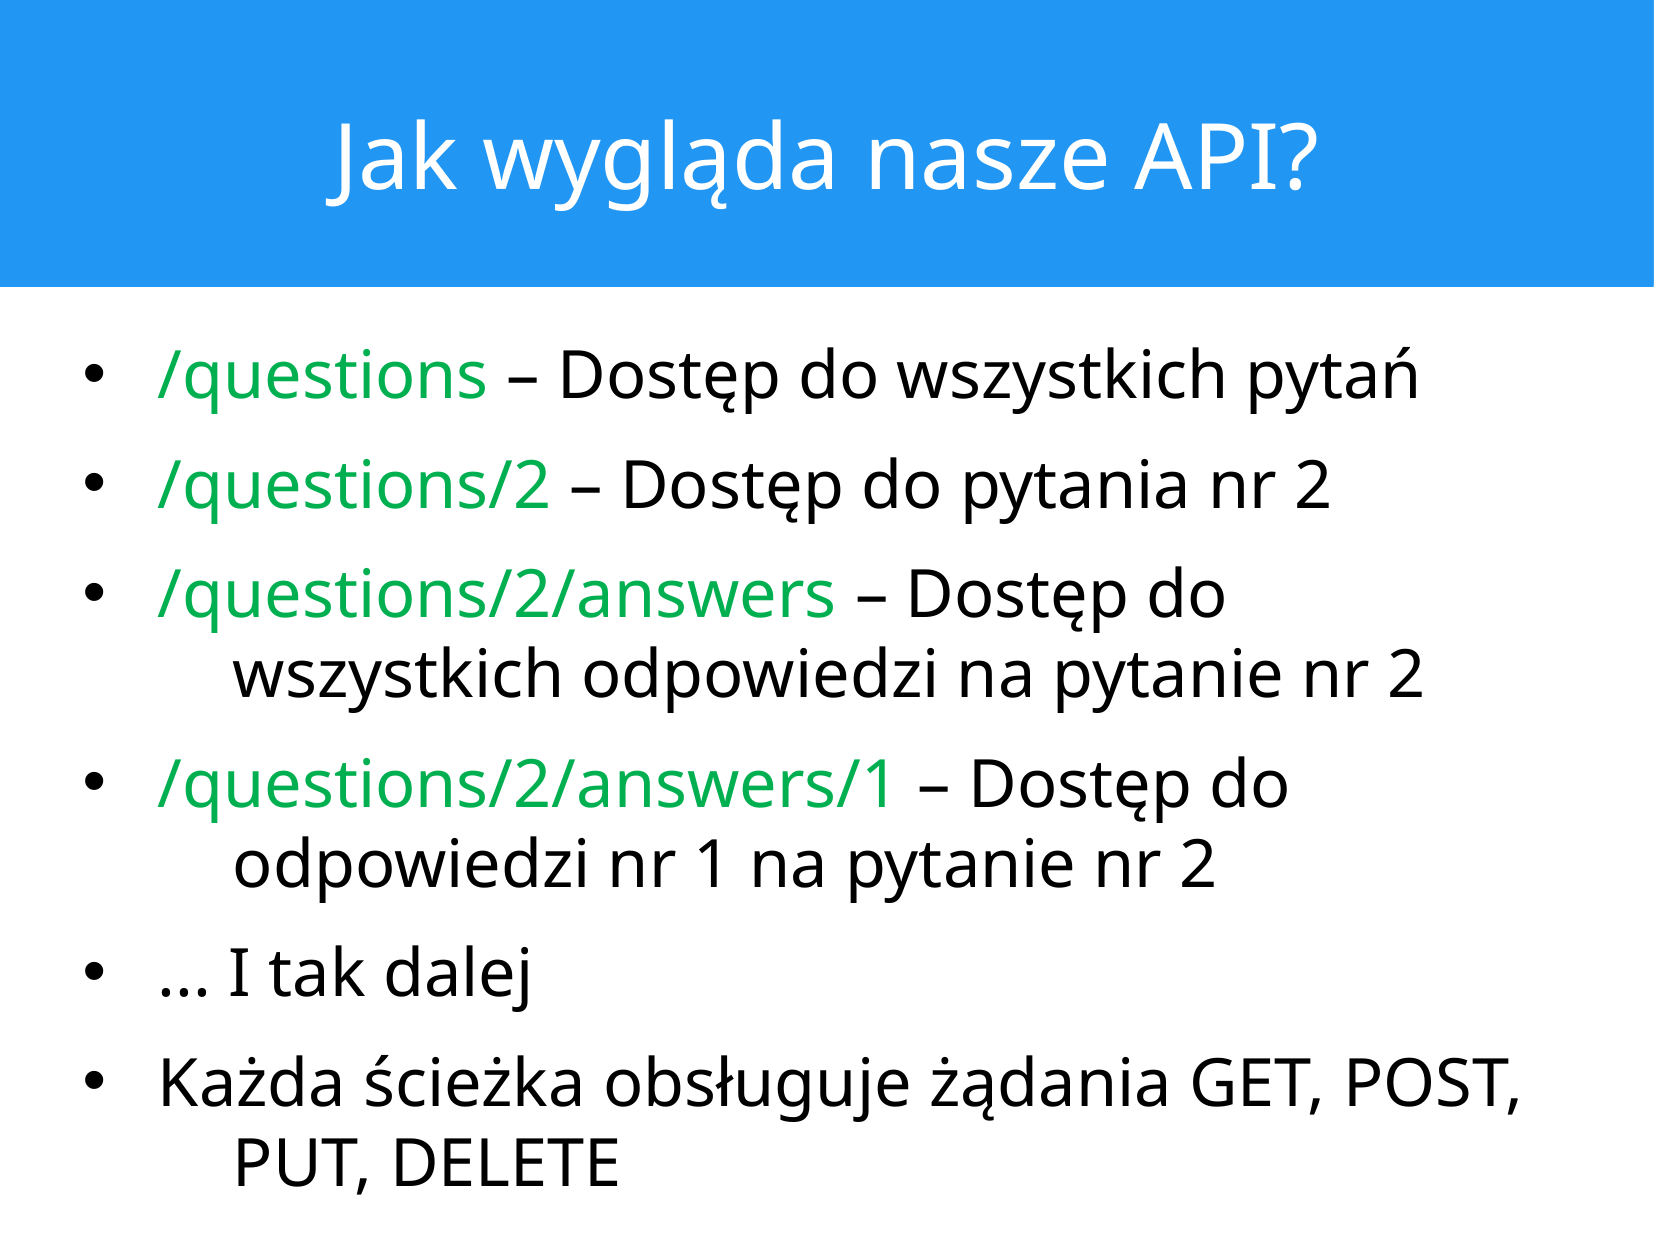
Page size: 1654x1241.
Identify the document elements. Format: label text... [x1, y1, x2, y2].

list /questions – Dostęp do wszystkich pytań /questions/2 – Dostęp do pytania nr 2 /questions/2/answers – Dostęp do wszystkich odpowiedzi na pytanie nr 2 /questions/2/answers/1 – Dostęp do odpowiedzi nr 1 na pytanie nr 2 ... I tak dalej Każda ścieżka obsługuje żądania GET, POST, PUT, DELETE [82, 328, 1571, 1203]
title Jak wygląda nasze API? [82, 97, 1571, 209]
